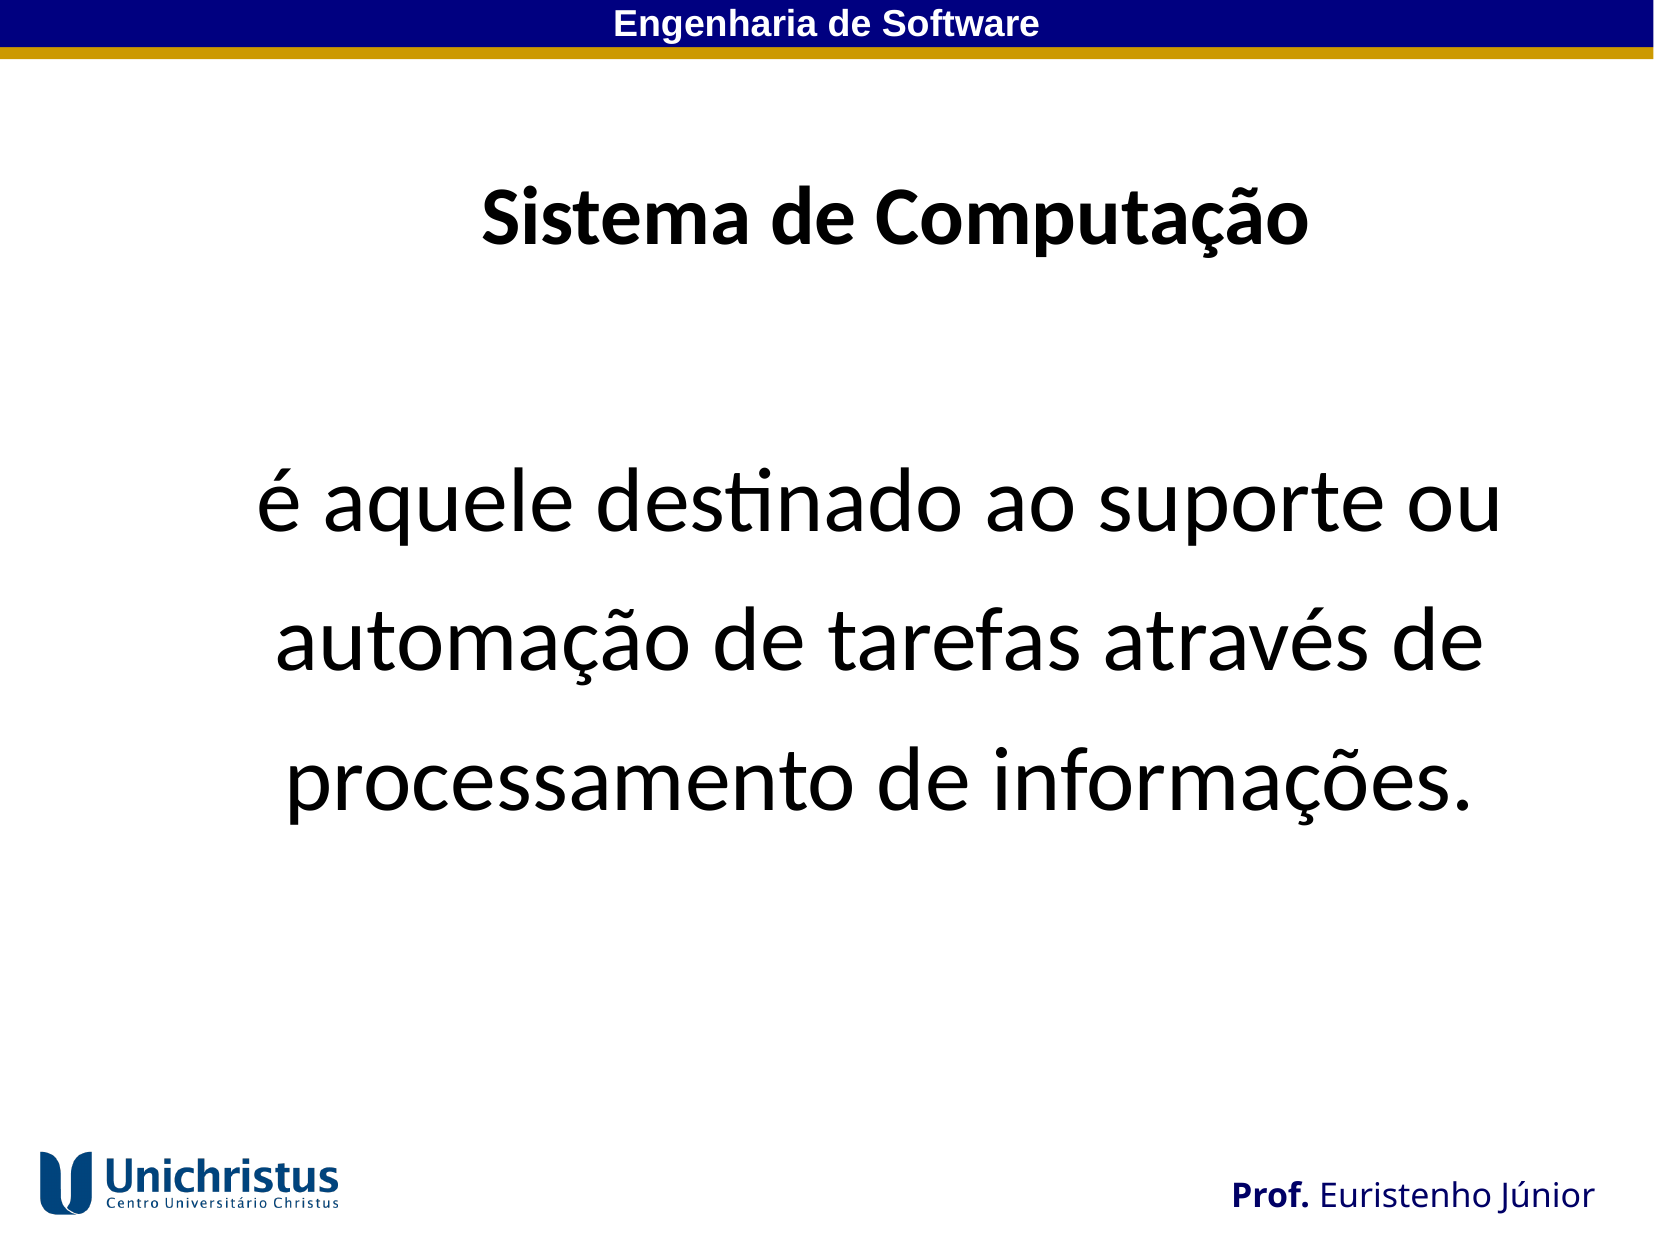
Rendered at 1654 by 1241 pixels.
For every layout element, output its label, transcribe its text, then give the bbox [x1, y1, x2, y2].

text_box Prof. Euristenho Júnior [1216, 1163, 1654, 1224]
list é aquele destinado ao suporte ou automação de tarefas através de processamento de informações. [205, 432, 1556, 839]
picture [35, 1148, 343, 1217]
title Sistema de Computação [220, 153, 1571, 341]
text_box [0, 48, 1654, 60]
text_box Engenharia de Software [0, 0, 1654, 48]
